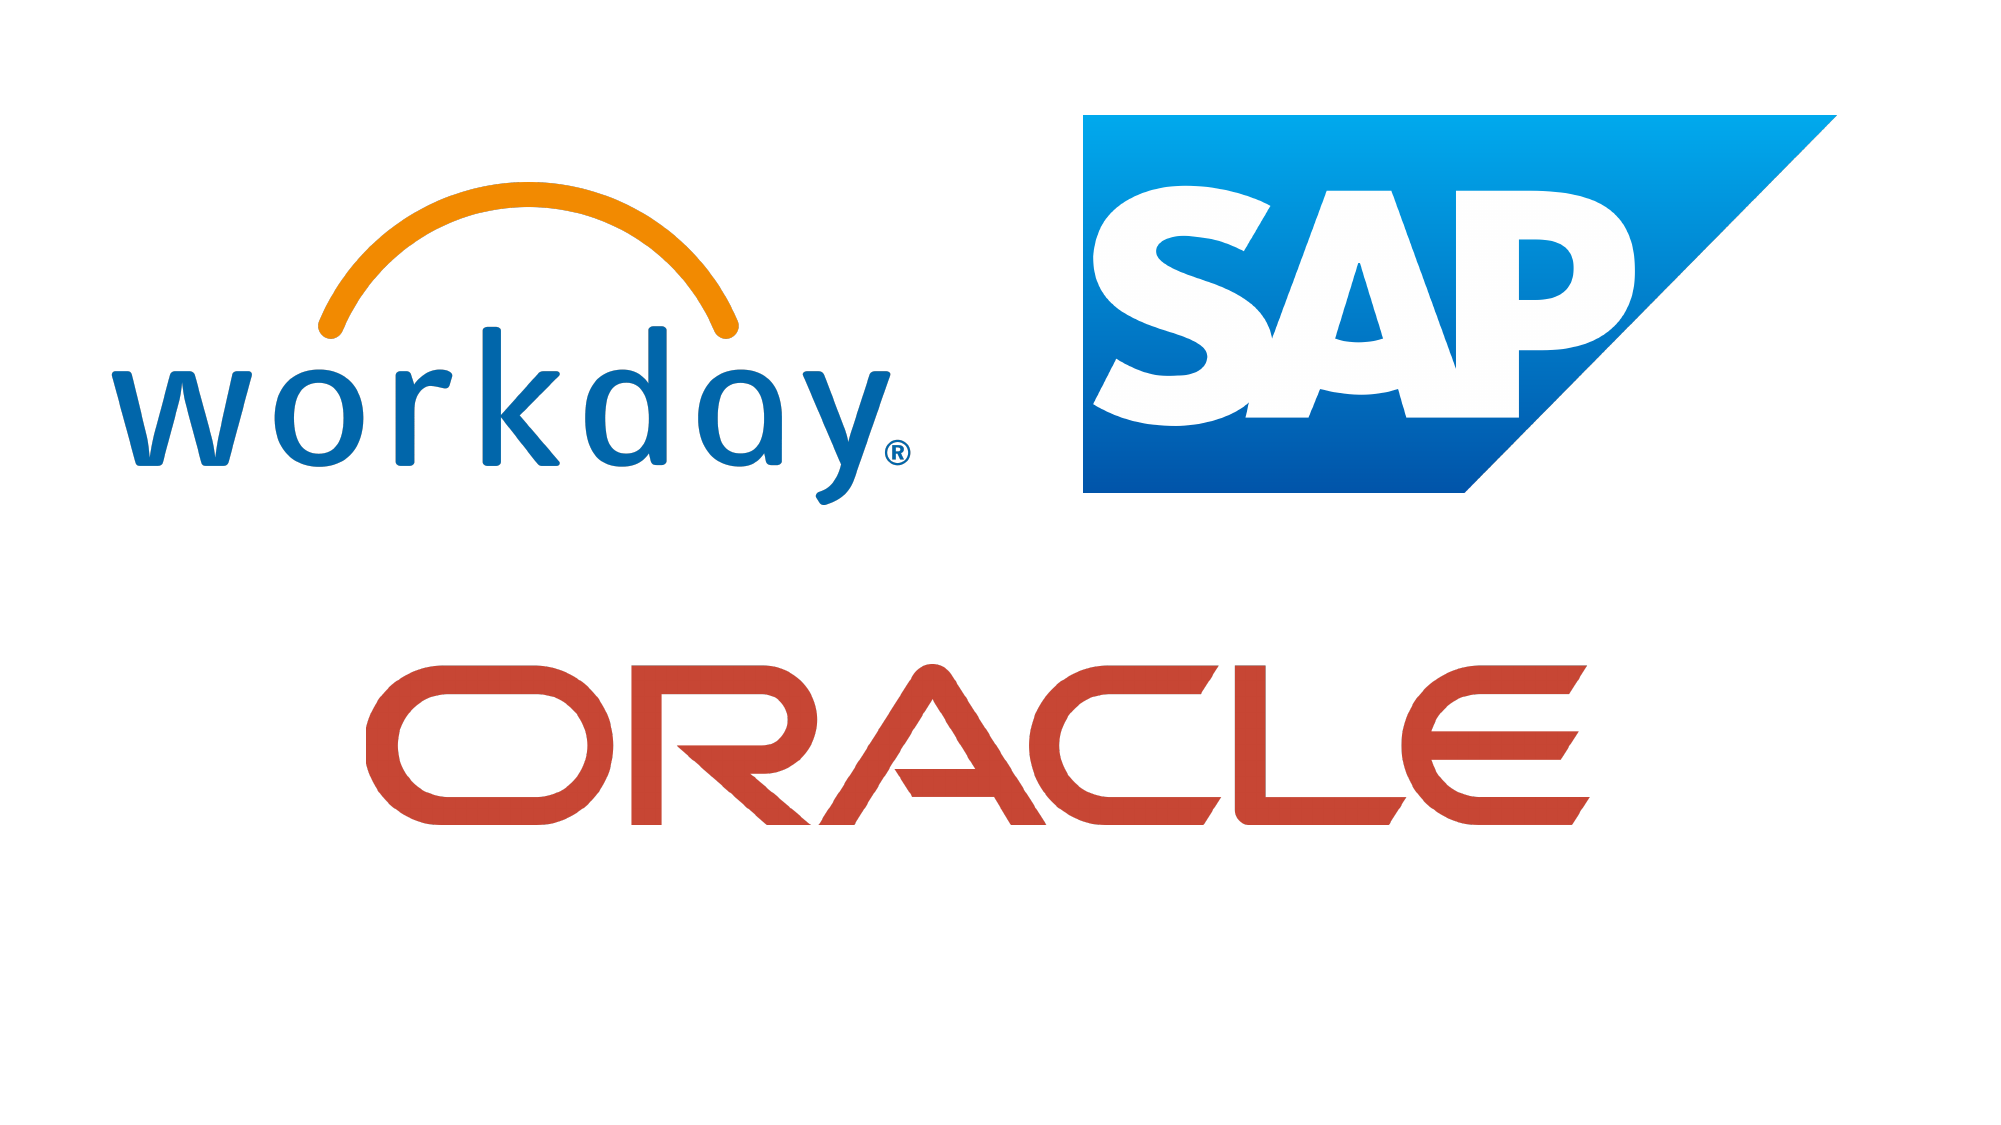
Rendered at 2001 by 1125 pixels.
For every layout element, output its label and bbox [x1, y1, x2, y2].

picture [1083, 117, 1837, 493]
picture [85, 179, 936, 511]
picture [366, 664, 1591, 825]
